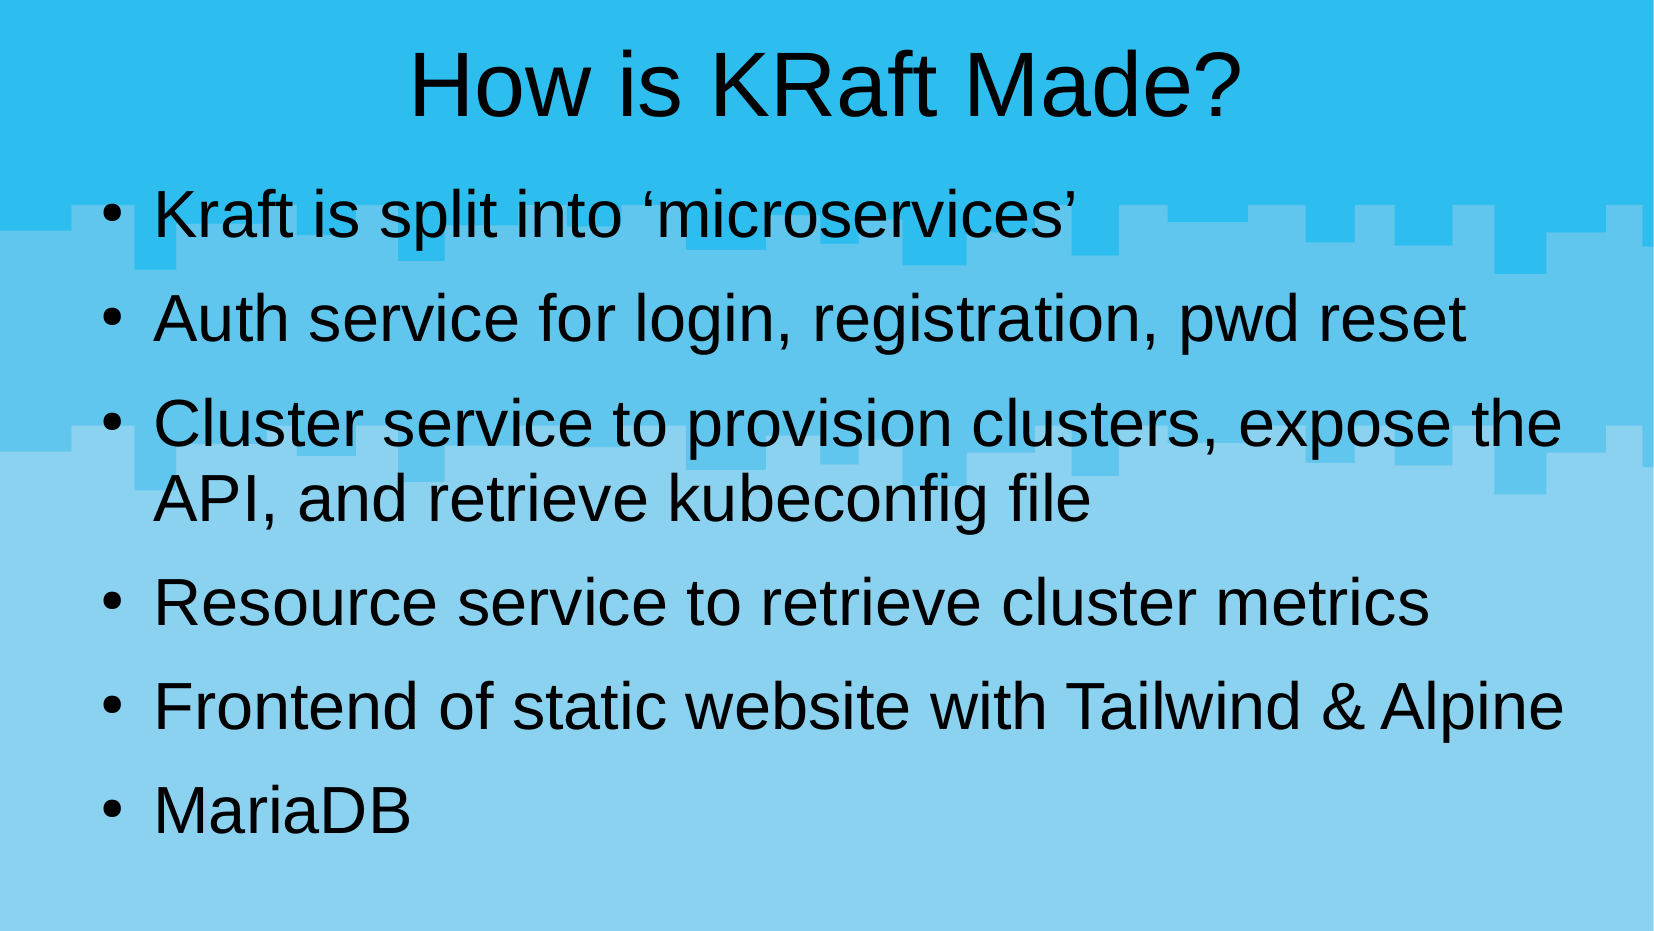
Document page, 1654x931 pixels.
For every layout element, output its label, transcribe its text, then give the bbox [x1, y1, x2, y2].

title How is KRaft Made? [82, 7, 1571, 163]
list Kraft is split into ‘microservices’ Auth service for login, registration, pwd reset Cluster service to provision clusters, expose the API, and retrieve kubeconfig file Resource service to retrieve cluster metrics Frontend of static website with Tailwind & Alpine MariaDB [82, 177, 1571, 916]
picture [0, 0, 1654, 931]
